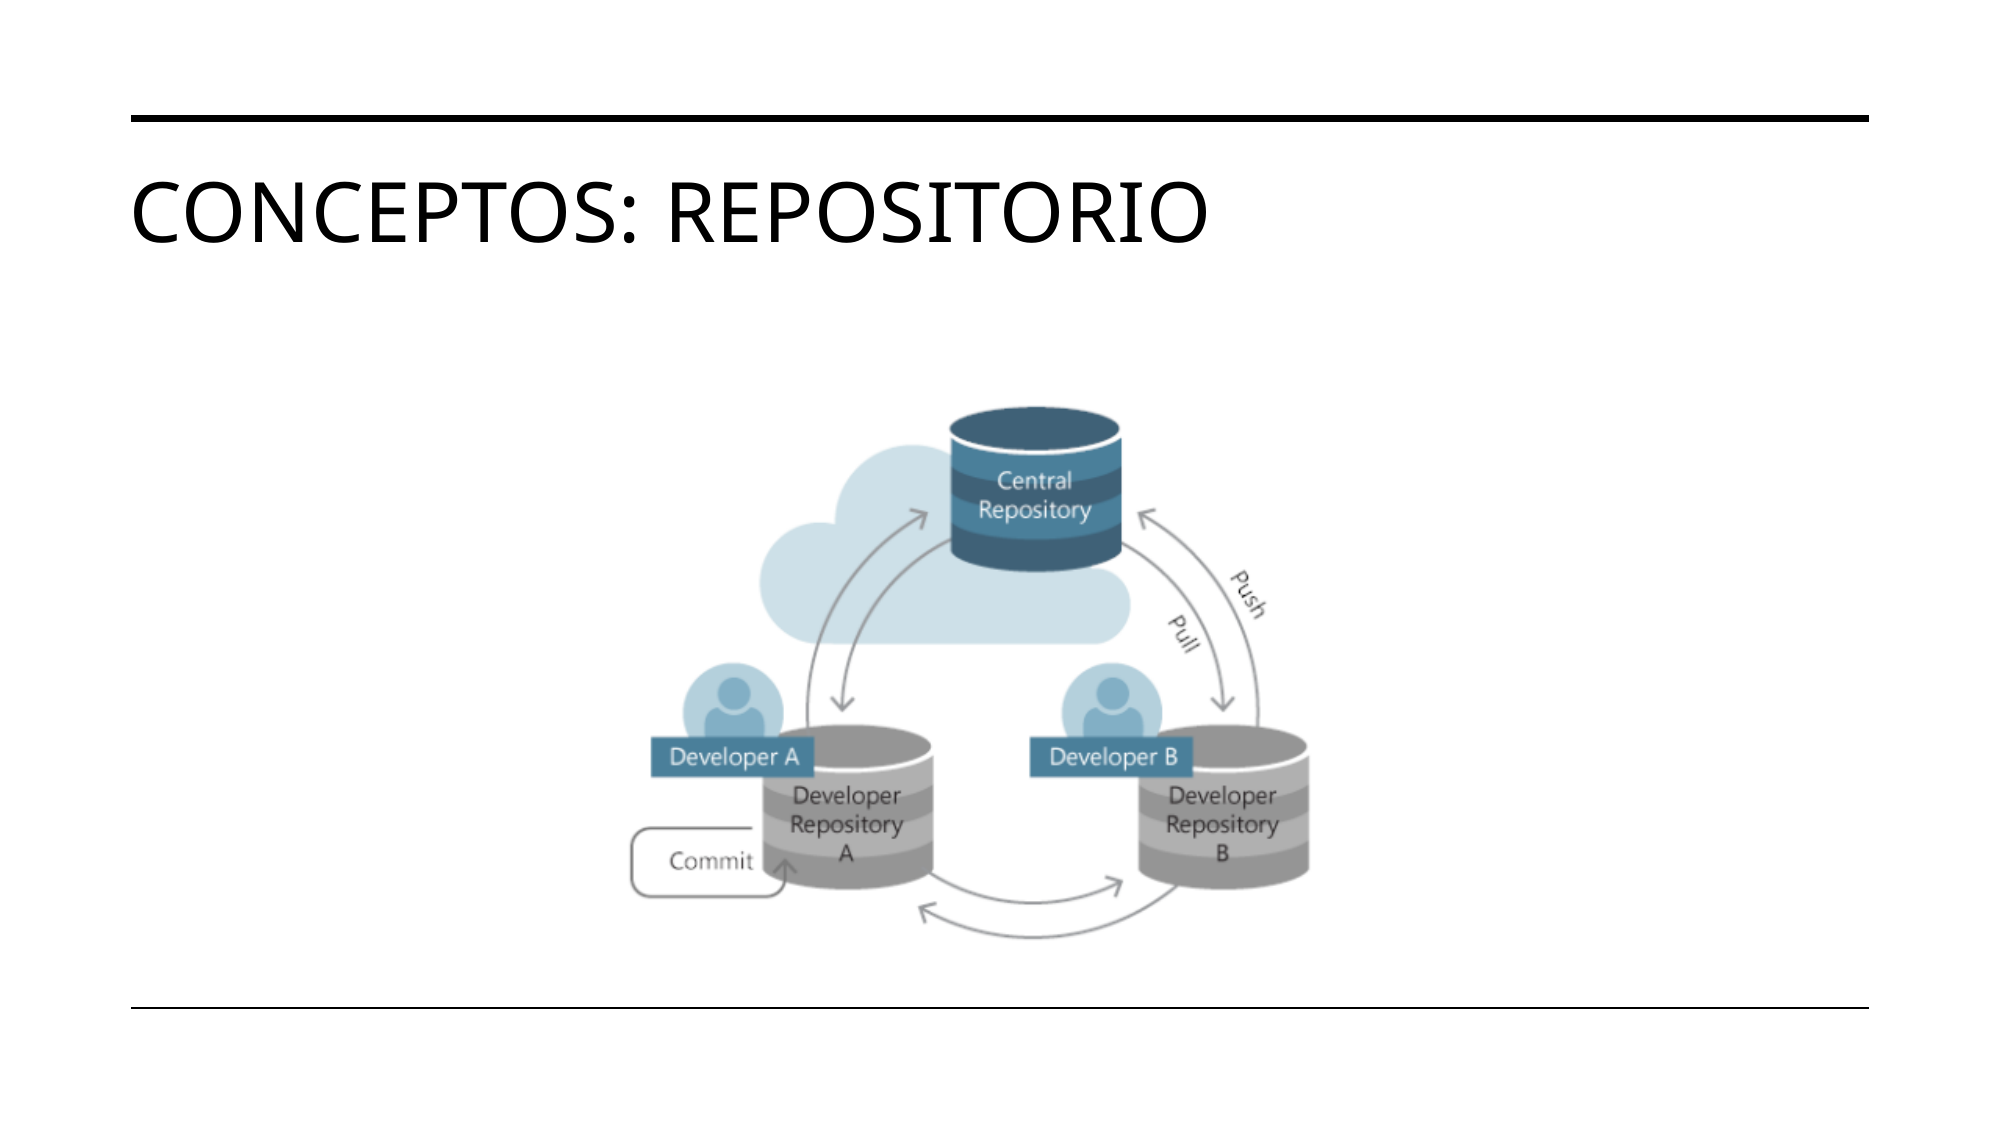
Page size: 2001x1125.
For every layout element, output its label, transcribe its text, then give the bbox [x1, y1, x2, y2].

title CONCEPTOS: REPOSITORIO [114, 151, 1869, 377]
picture [576, 376, 1408, 973]
